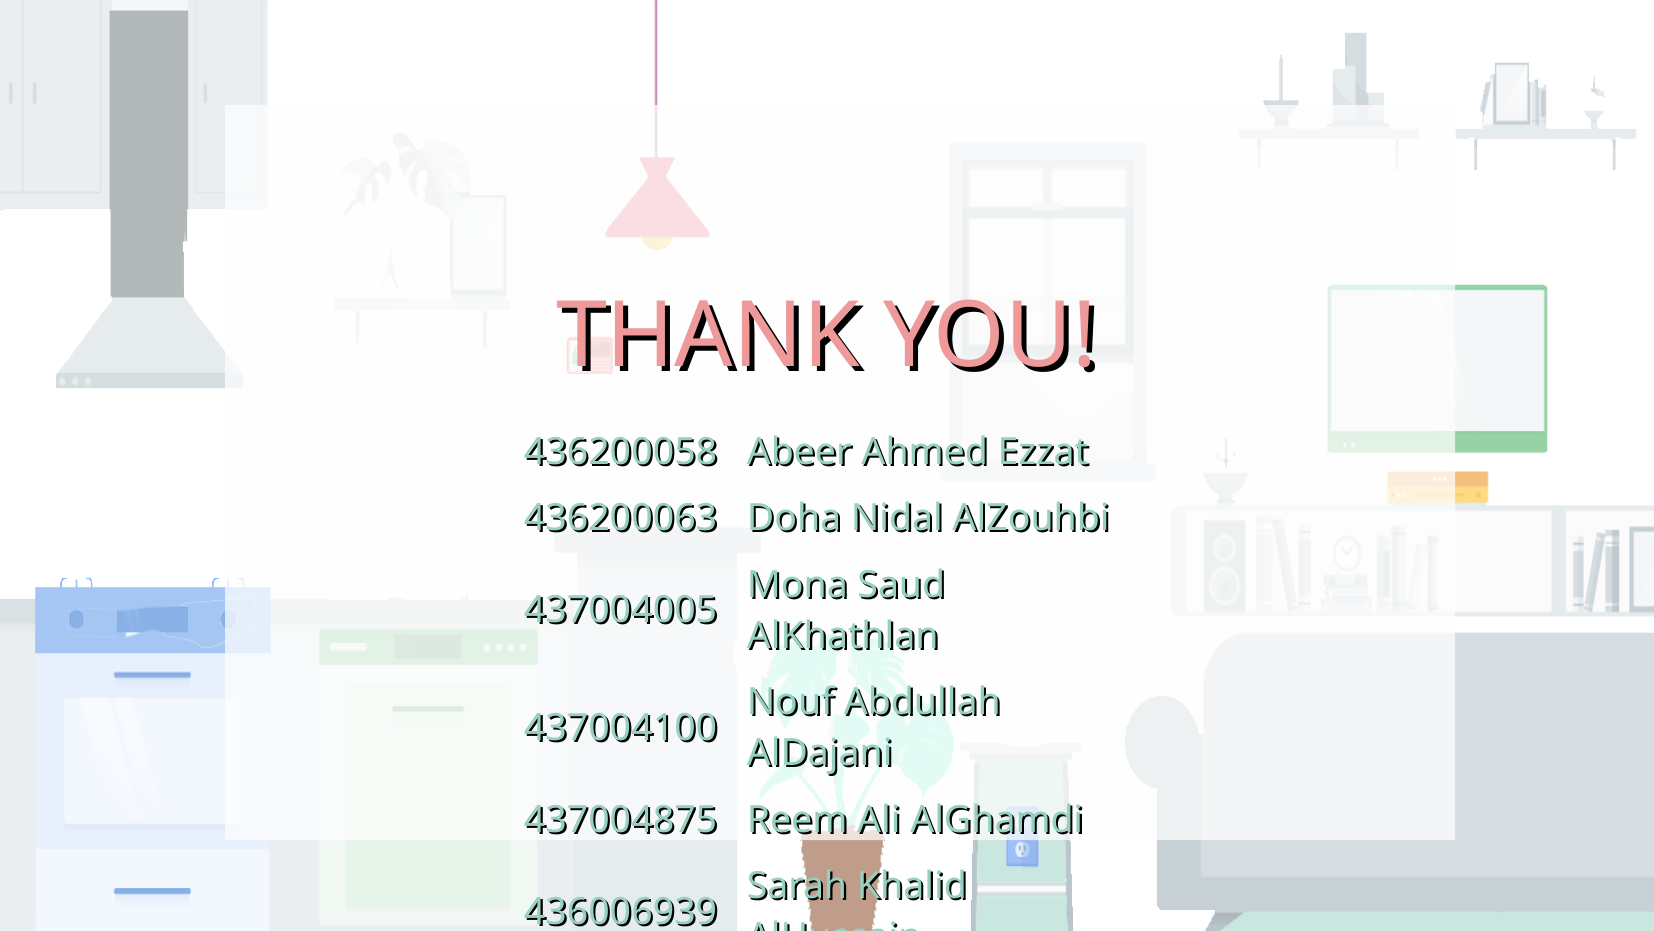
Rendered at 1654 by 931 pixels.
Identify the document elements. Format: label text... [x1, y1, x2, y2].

table_cell 436200063 [480, 483, 732, 550]
table_cell Sarah Khalid AlHussain [732, 851, 1160, 931]
table_cell Reem Ali AlGhamdi [732, 784, 1160, 851]
table_cell 437004875 [480, 784, 732, 851]
table_cell 437004005 [480, 550, 732, 667]
table_cell Mona Saud AlKhathlan [732, 550, 1160, 667]
table_header Abeer Ahmed Ezzat [732, 417, 1160, 483]
table_cell Nouf Abdullah AlDajani [732, 667, 1160, 784]
table_header 436200058 [480, 417, 732, 483]
picture [0, 0, 1654, 931]
text_box [225, 105, 1456, 253]
text_box [225, 409, 1456, 841]
table_cell 436006939 [480, 851, 732, 931]
table_cell 437004100 [480, 667, 732, 784]
title THANK YOU! [82, 253, 1571, 409]
table_cell Doha Nidal AlZouhbi [732, 483, 1160, 550]
